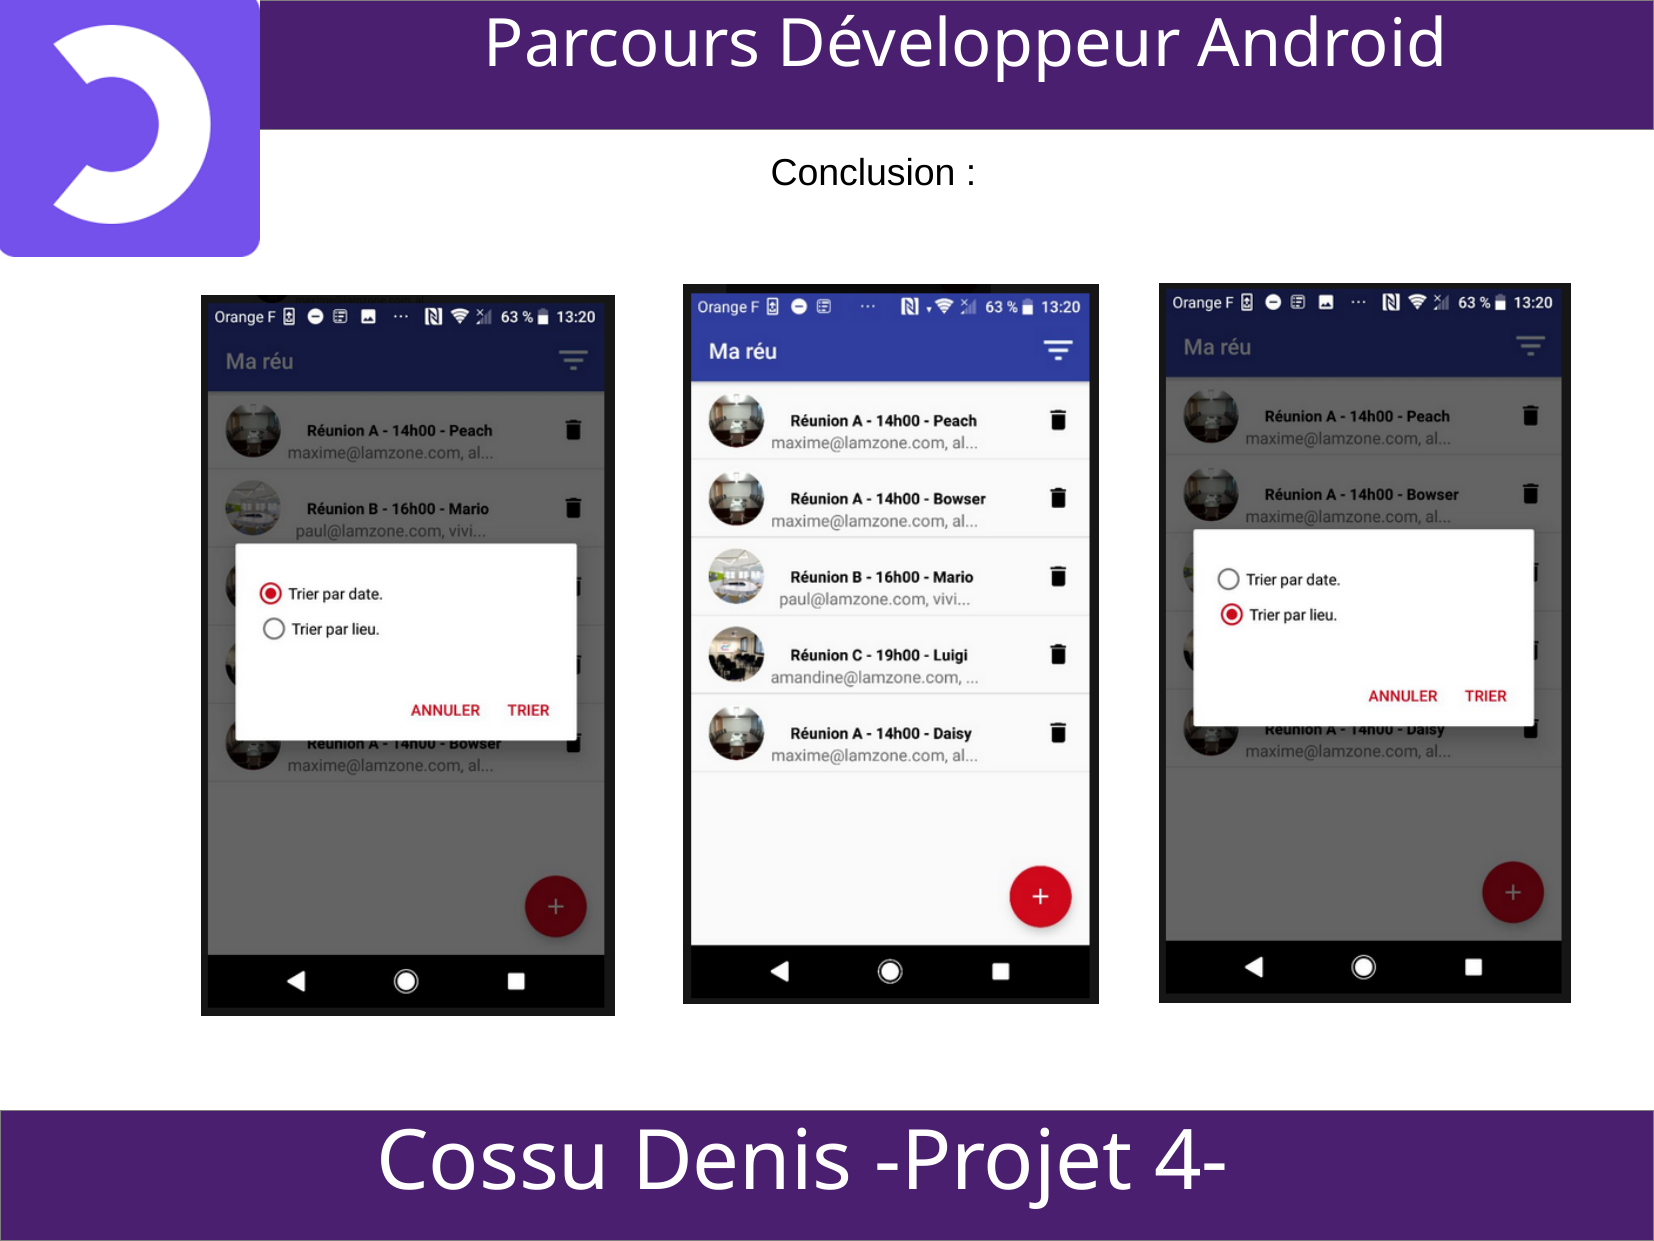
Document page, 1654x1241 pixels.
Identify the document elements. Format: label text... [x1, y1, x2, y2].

picture [1159, 283, 1571, 1003]
picture [201, 295, 615, 1016]
text_box Conclusion : [755, 143, 1654, 285]
picture [683, 284, 1099, 1004]
picture [0, 0, 260, 257]
